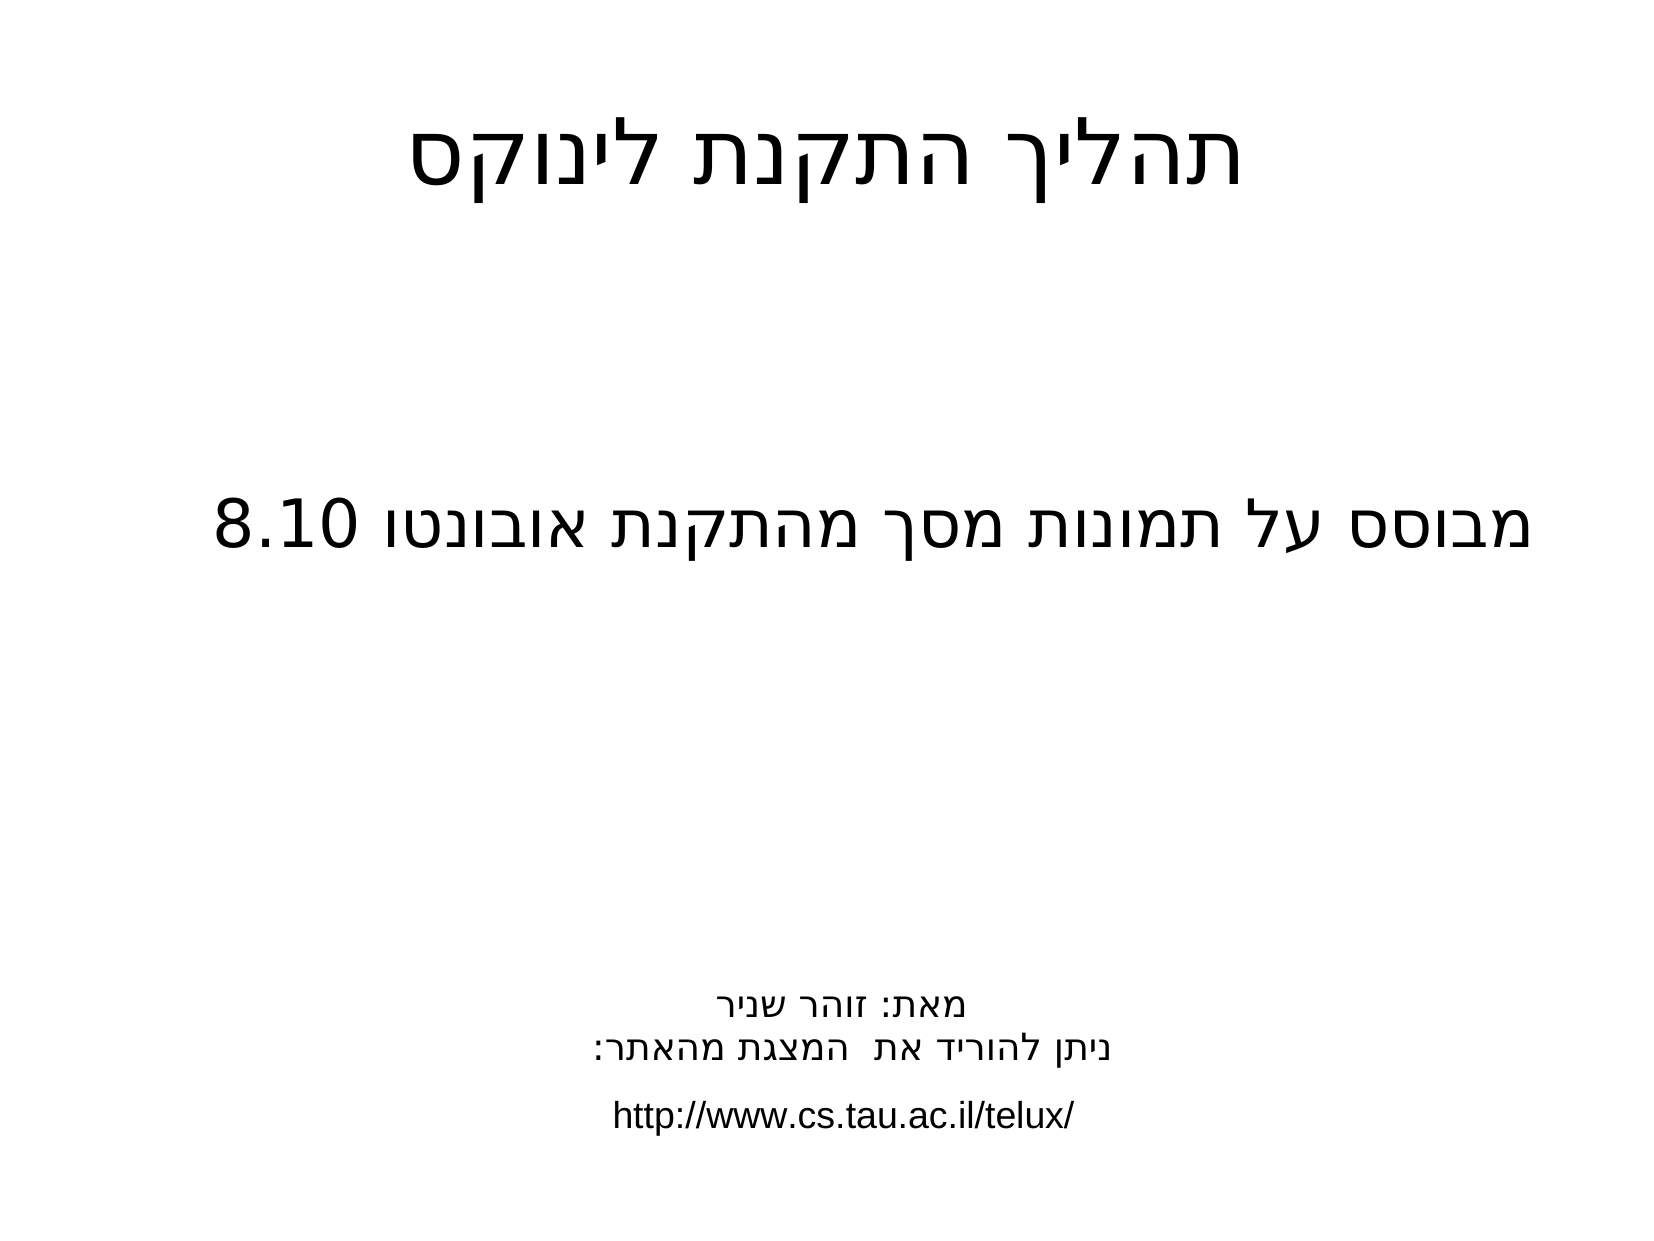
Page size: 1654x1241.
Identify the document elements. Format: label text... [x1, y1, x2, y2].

title תהליך התקנת לינוקס [82, 49, 1571, 257]
text_box http://www.cs.tau.ac.il/telux/ [487, 1087, 1201, 1145]
text_box מאת: זוהר שניר ניתן להוריד את המצגת מהאתר: [555, 975, 1128, 1087]
subtitle מבוסס על תמונות מסך מהתקנת אובונטו 8.10 [82, 297, 1571, 826]
